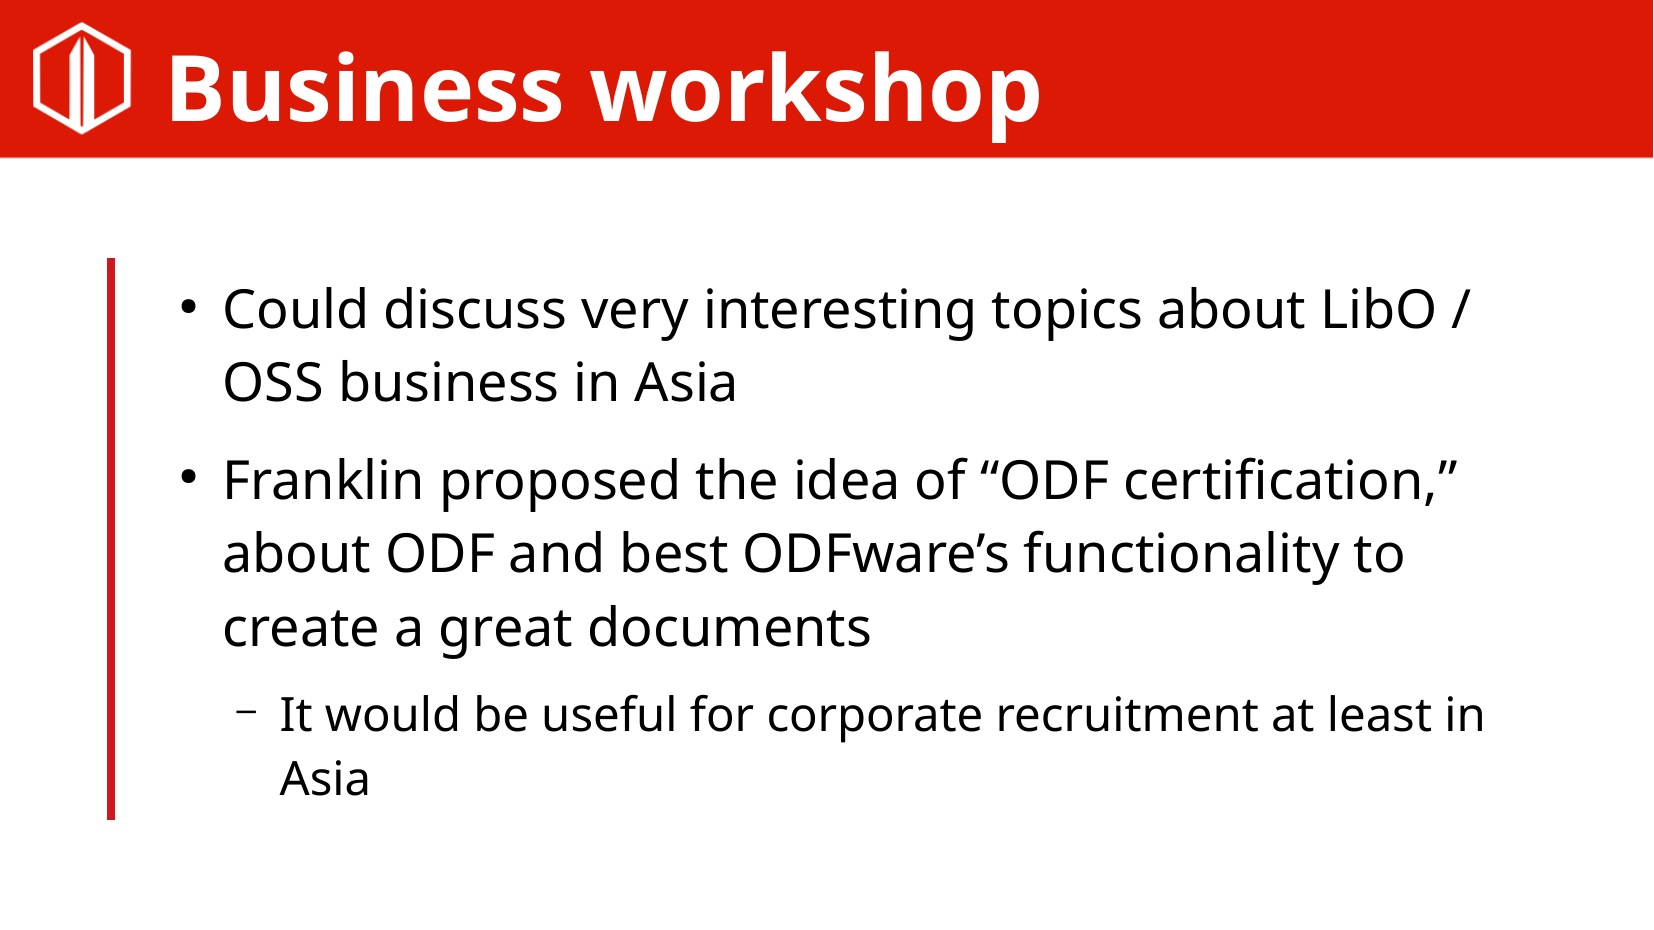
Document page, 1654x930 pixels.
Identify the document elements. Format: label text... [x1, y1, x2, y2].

list Could discuss very interesting topics about LibO / OSS business in Asia Franklin proposed the idea of “ODF certification,” about ODF and best ODFware’s functionality to create a great documents It would be useful for corporate recruitment at least in Asia [164, 270, 1571, 810]
title Business workshop [164, 30, 1571, 142]
picture [0, 0, 1653, 930]
